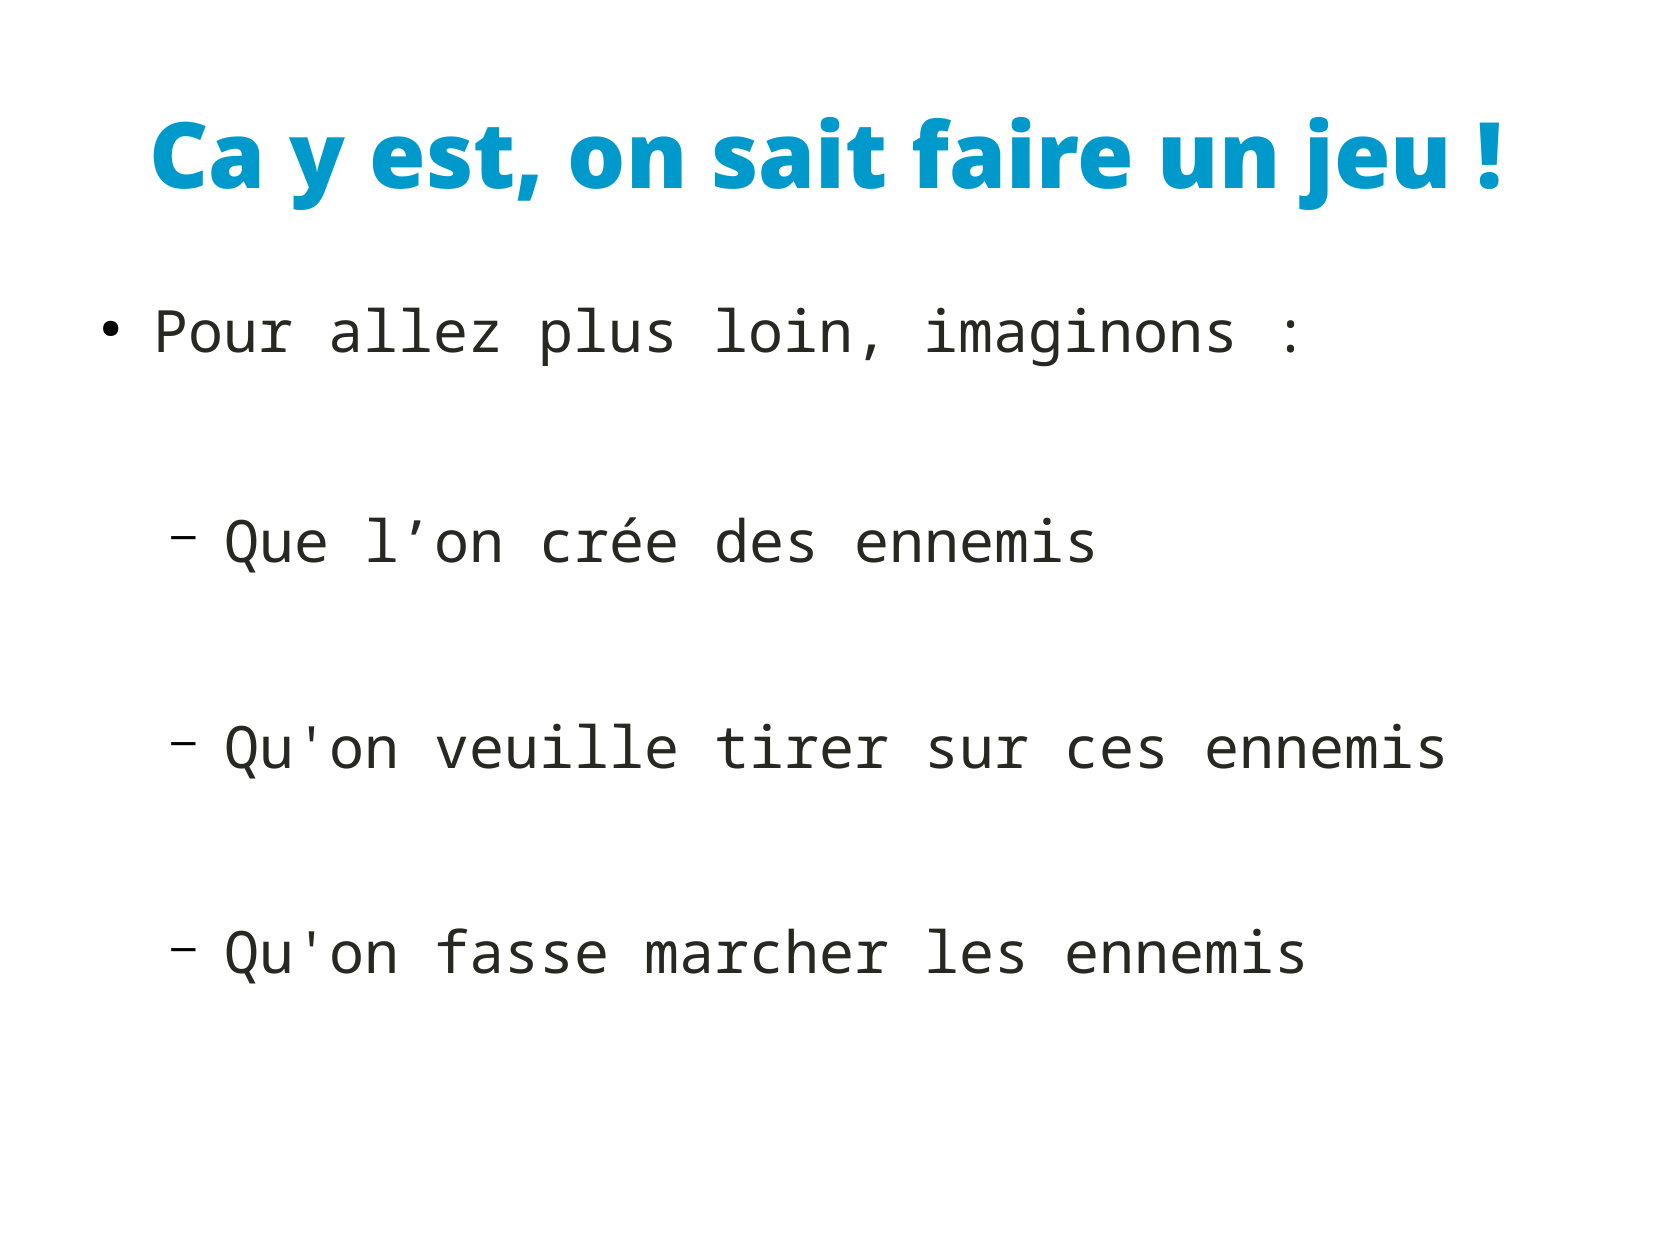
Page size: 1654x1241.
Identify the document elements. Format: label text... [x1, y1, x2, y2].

list Pour allez plus loin, imaginons : Que l’on crée des ennemis Qu'on veuille tirer sur ces ennemis Qu'on fasse marcher les ennemis [82, 290, 1571, 1010]
title Ca y est, on sait faire un jeu ! [82, 45, 1571, 261]
